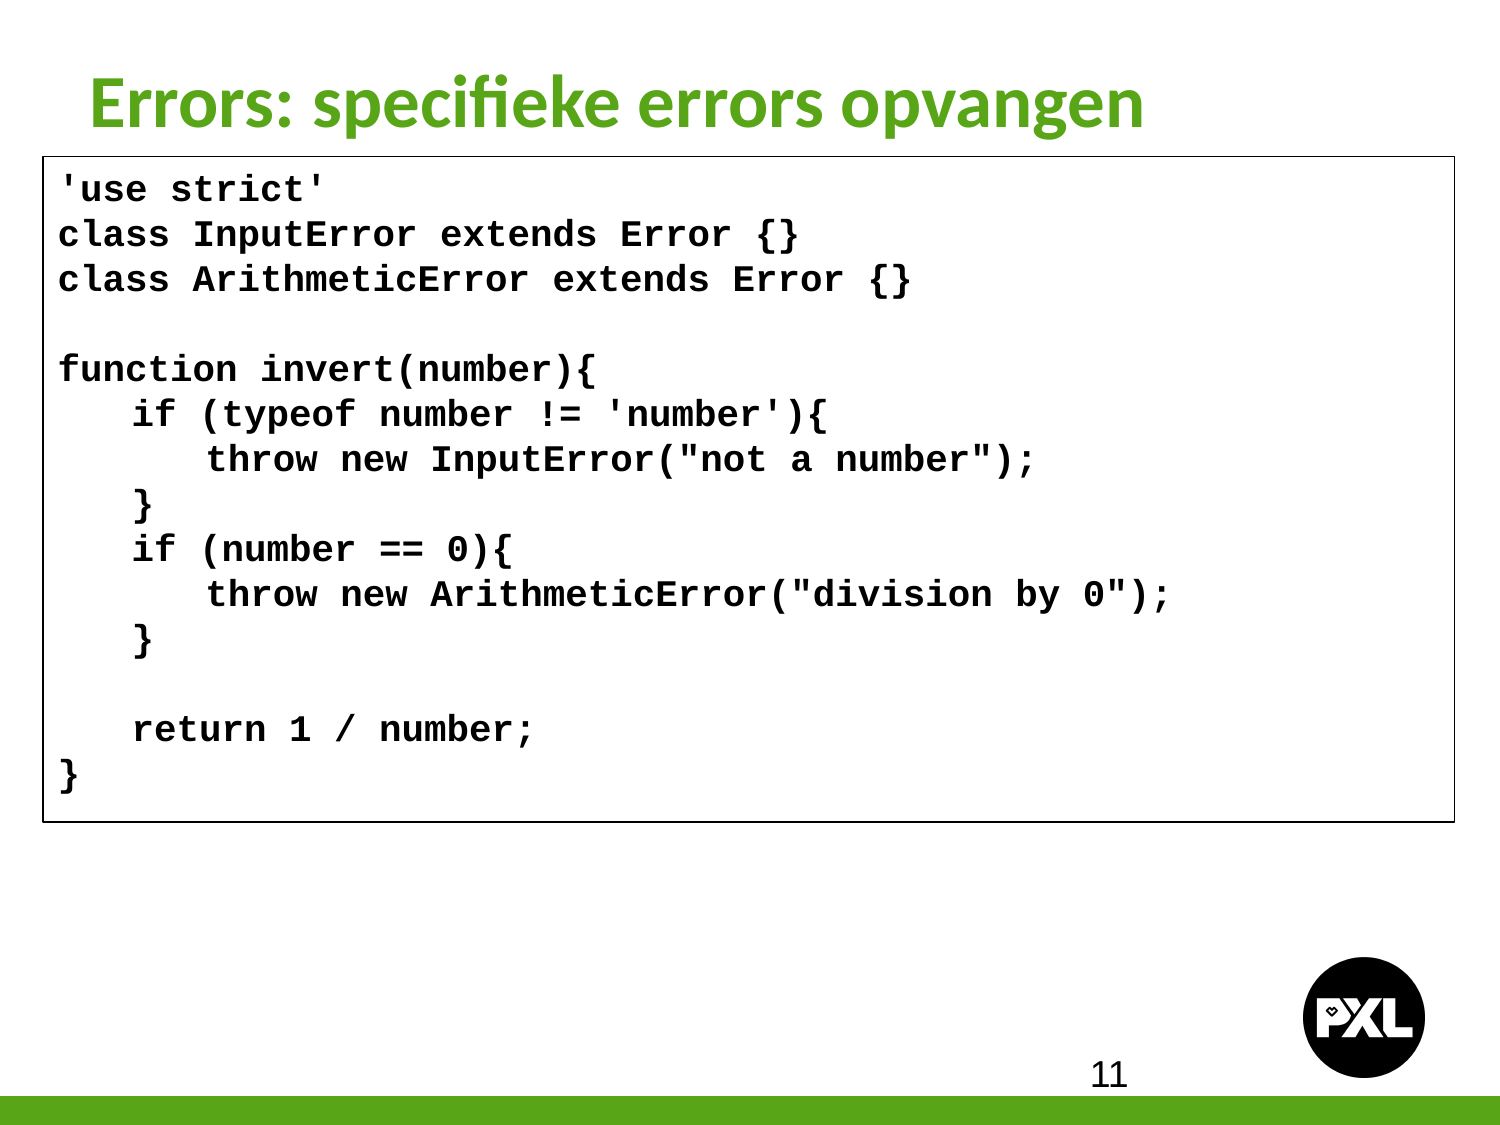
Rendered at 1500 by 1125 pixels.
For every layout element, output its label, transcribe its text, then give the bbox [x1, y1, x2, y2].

picture [1303, 957, 1425, 1078]
text_box <number> [1074, 1042, 1304, 1103]
text_box Errors: specifieke errors opvangen [75, 45, 1425, 156]
text_box 'use strict' class InputError extends Error {} class ArithmeticError extends Error {} function invert(number){ if (typeof number != 'number'){ throw new InputError("not a number"); } if (number == 0){ throw new ArithmeticError("division by 0"); } return 1 / number; } [42, 156, 1455, 823]
